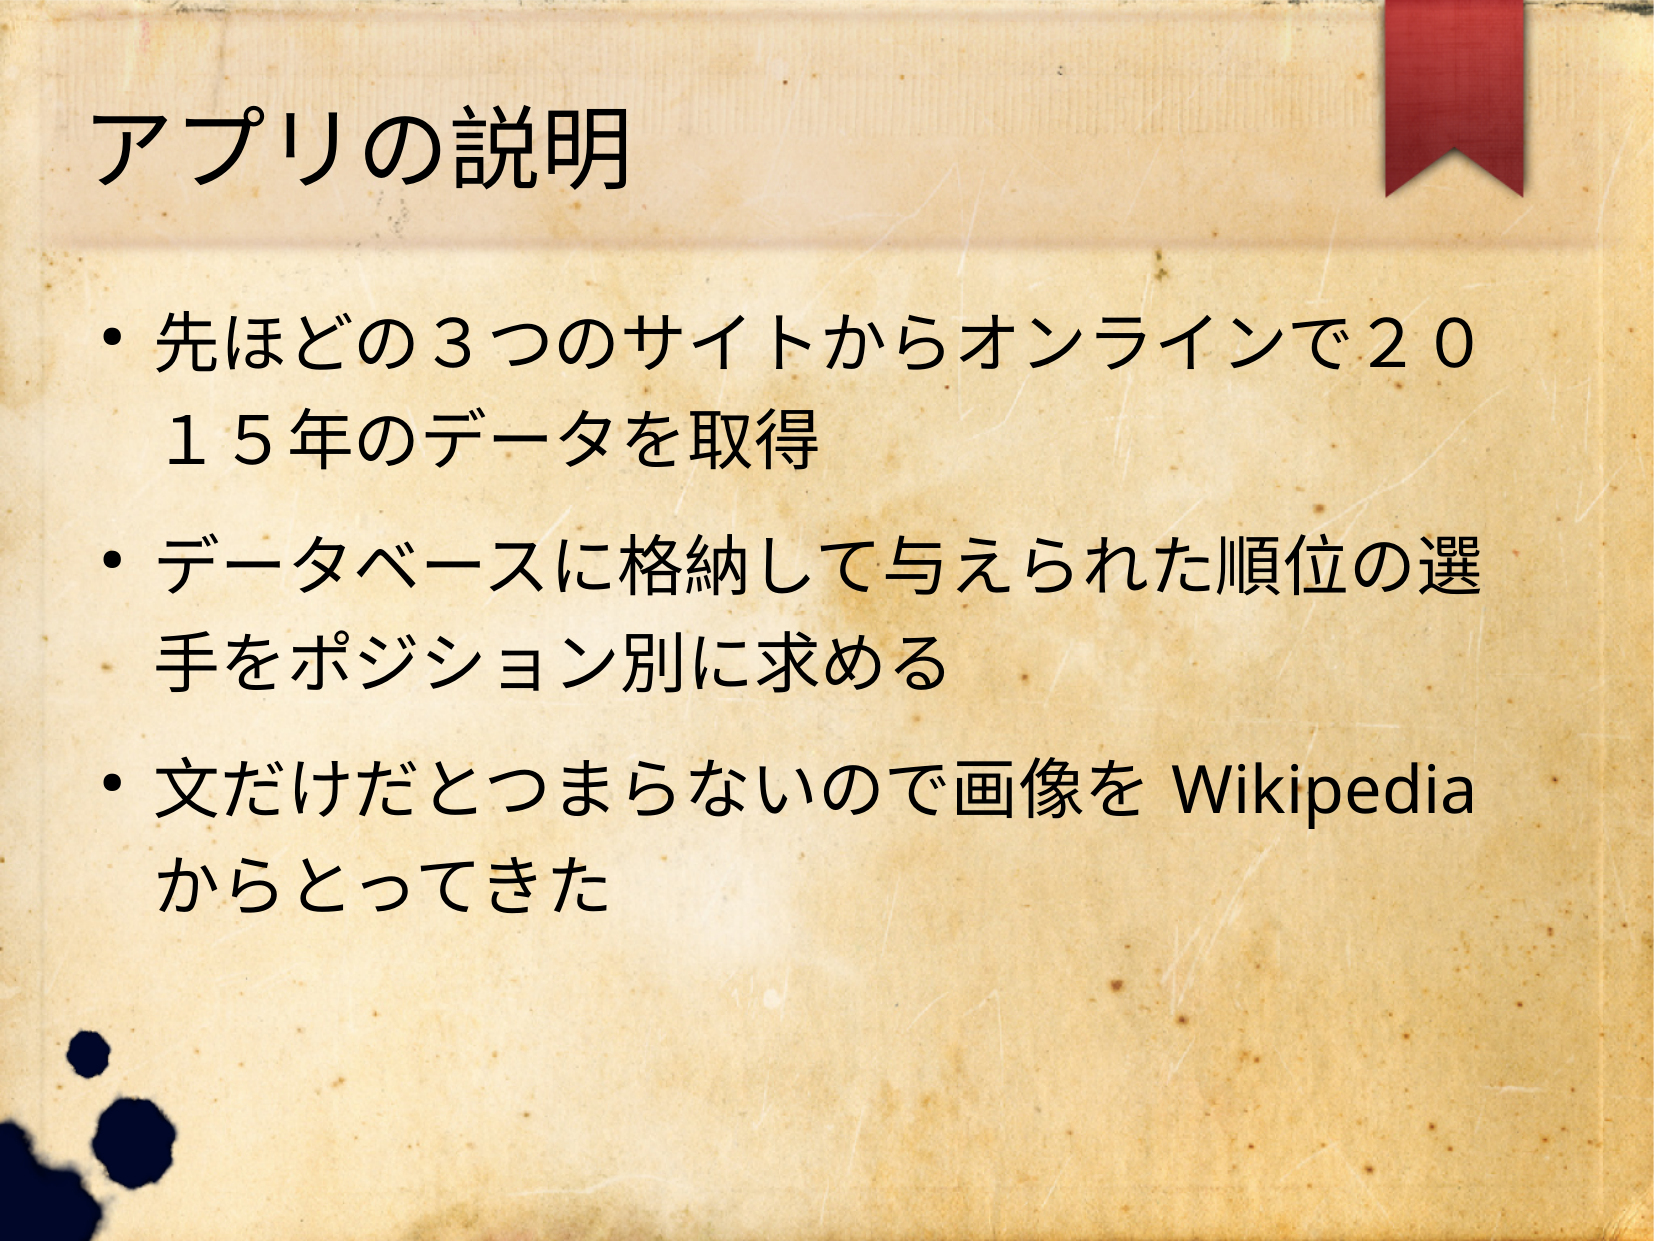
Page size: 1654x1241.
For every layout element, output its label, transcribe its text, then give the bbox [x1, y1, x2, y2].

picture [0, 0, 1654, 1241]
list 先ほどの３つのサイトからオンラインで２０１５年のデータを取得 データベースに格納して与えられた順位の選手をポジション別に求める 文だけだとつまらないので画像をWikipediaからとってきた [82, 290, 1538, 1010]
title アプリの説明 [82, 49, 1347, 237]
